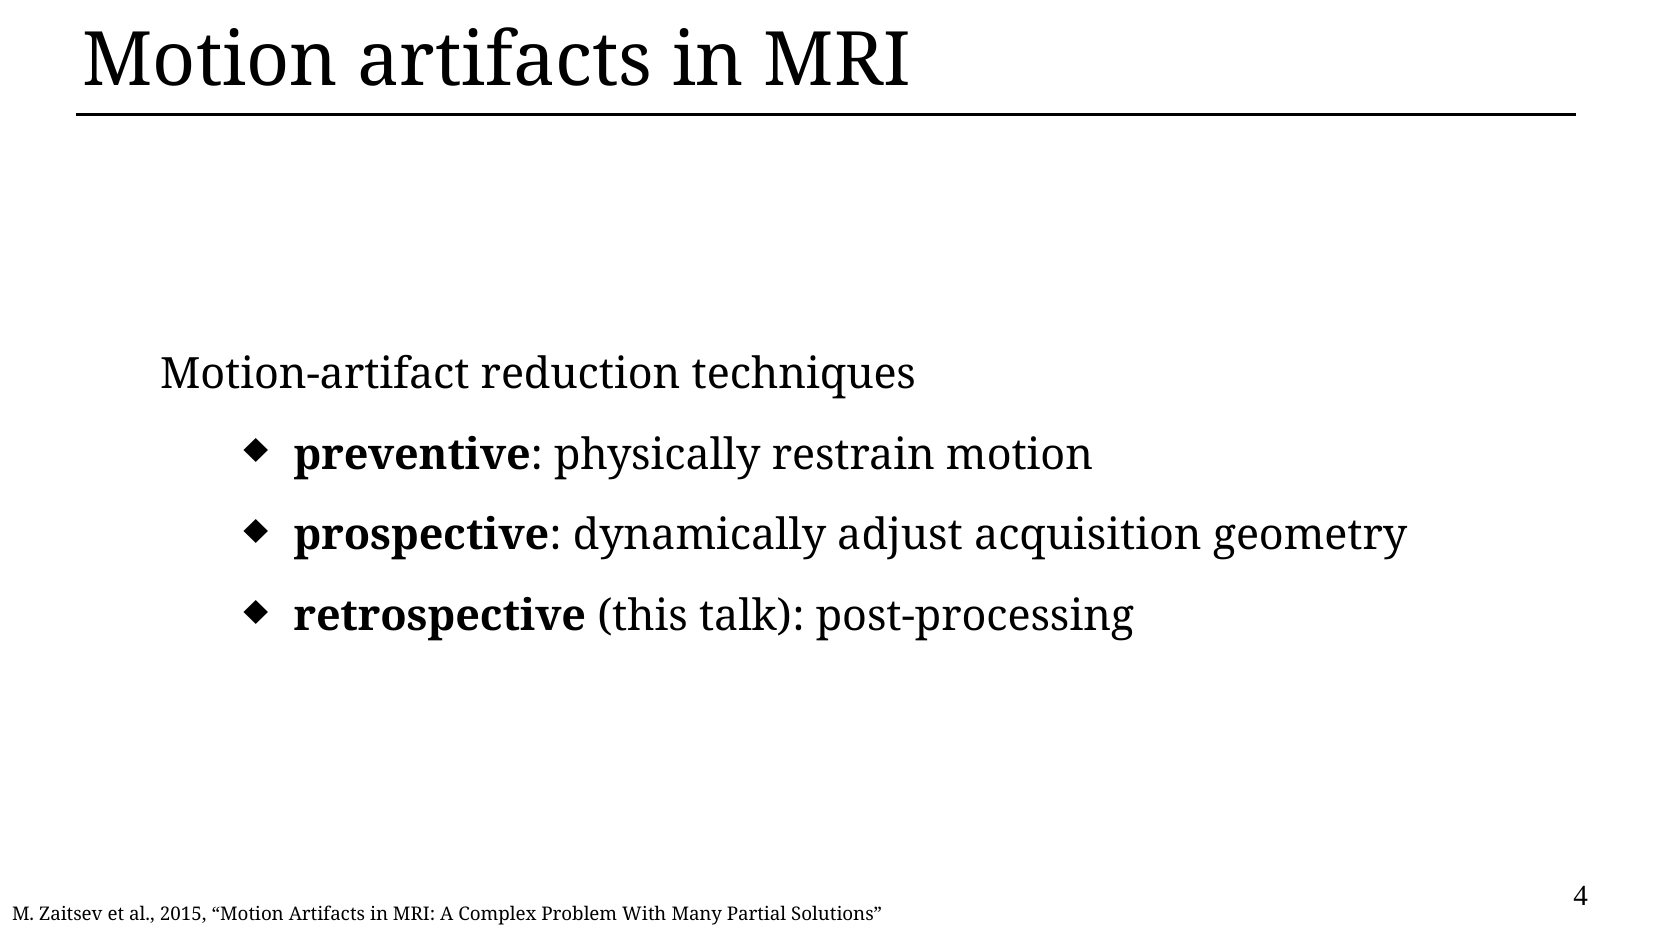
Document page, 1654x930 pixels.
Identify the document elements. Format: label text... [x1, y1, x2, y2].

title Motion artifacts in MRI [82, 7, 1571, 105]
text_box M. Zaitsev et al., 2015, “Motion Artifacts in MRI: A Complex Problem With Many Partial Solutions” [0, 892, 1528, 930]
list Motion-artifact reduction techniques preventive: physically restrain motion prospective: dynamically adjust acquisition geometry retrospective (this talk): post-processing [160, 342, 1493, 645]
